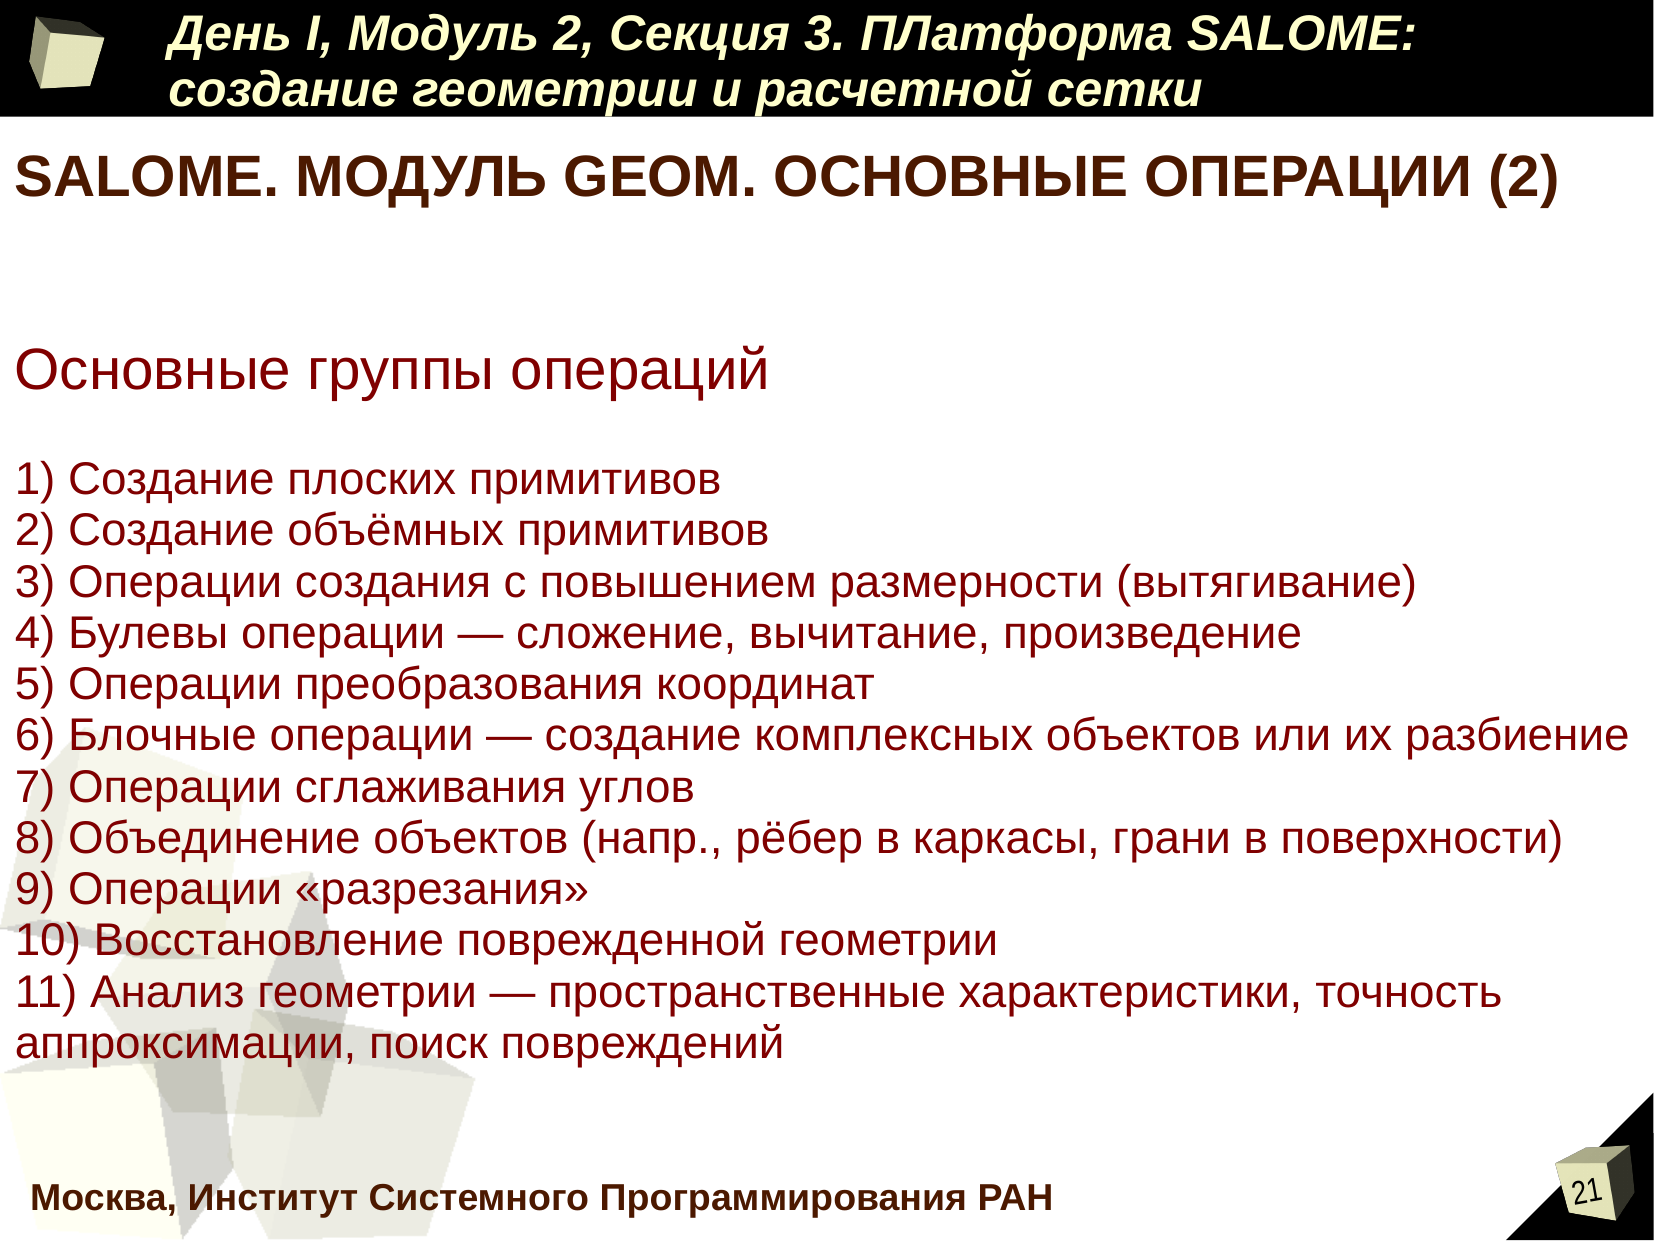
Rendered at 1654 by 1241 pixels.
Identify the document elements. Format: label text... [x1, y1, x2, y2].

picture [464, 1193, 472, 1198]
text_box Основные группы операций 1) Создание плоских примитивов 2) Создание объёмных примитивов 3) Операции создания с повышением размерности (вытягивание) 4) Булевы операции — сложение, вычитание, произведение 5) Операции преобразования координат 6) Блочные операции — создание комплексных объектов или их разбиение 7) Операции сглаживания углов 8) Объединение объектов (напр., рёбер в каркасы, грани в поверхности) 9) Операции «разрезания» 10) Восстановление поврежденной геометрии 11) Анализ геометрии — пространственные характеристики, точность аппроксимации, поиск повреждений [0, 329, 1654, 1076]
picture [0, 1076, 477, 1241]
text_box SALOME. МОДУЛЬ GEOM. ОСНОВНЫЕ ОПЕРАЦИИ (2) [0, 135, 1654, 216]
